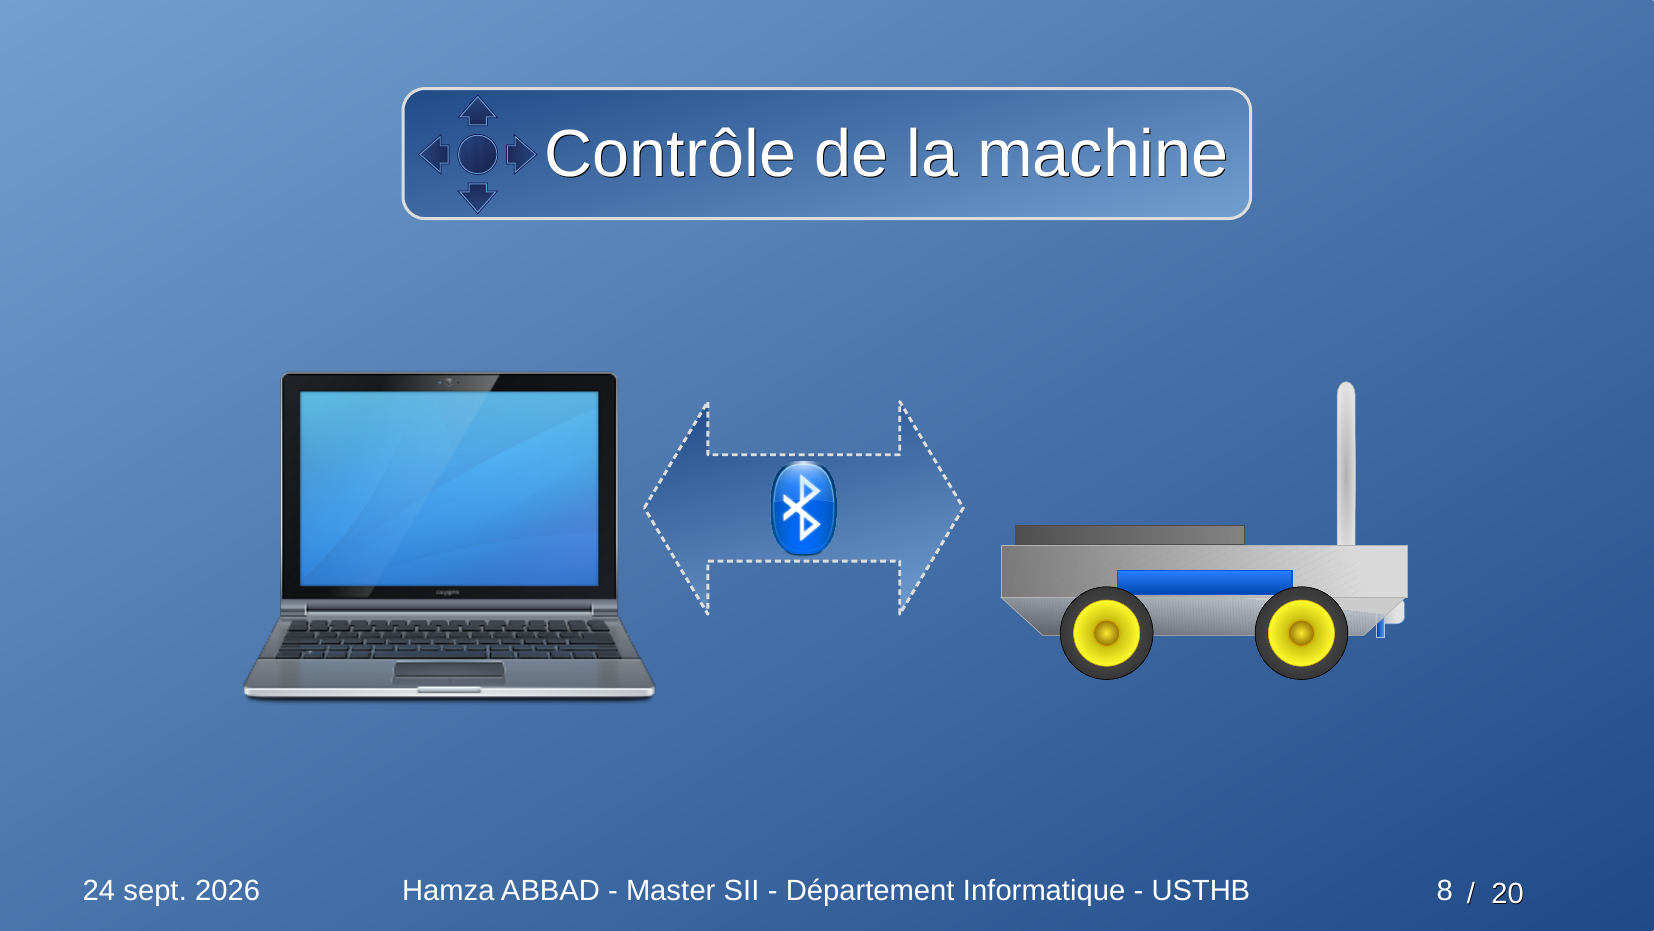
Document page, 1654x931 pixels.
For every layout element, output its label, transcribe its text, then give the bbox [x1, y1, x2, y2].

picture [750, 454, 857, 562]
picture [242, 327, 657, 742]
picture [413, 88, 542, 219]
picture [997, 377, 1411, 684]
text_box [857, 401, 964, 615]
text_box Contrôle de la machine [403, 92, 413, 216]
text_box Contrôle de la machine [542, 88, 1251, 219]
text_box [644, 401, 750, 615]
